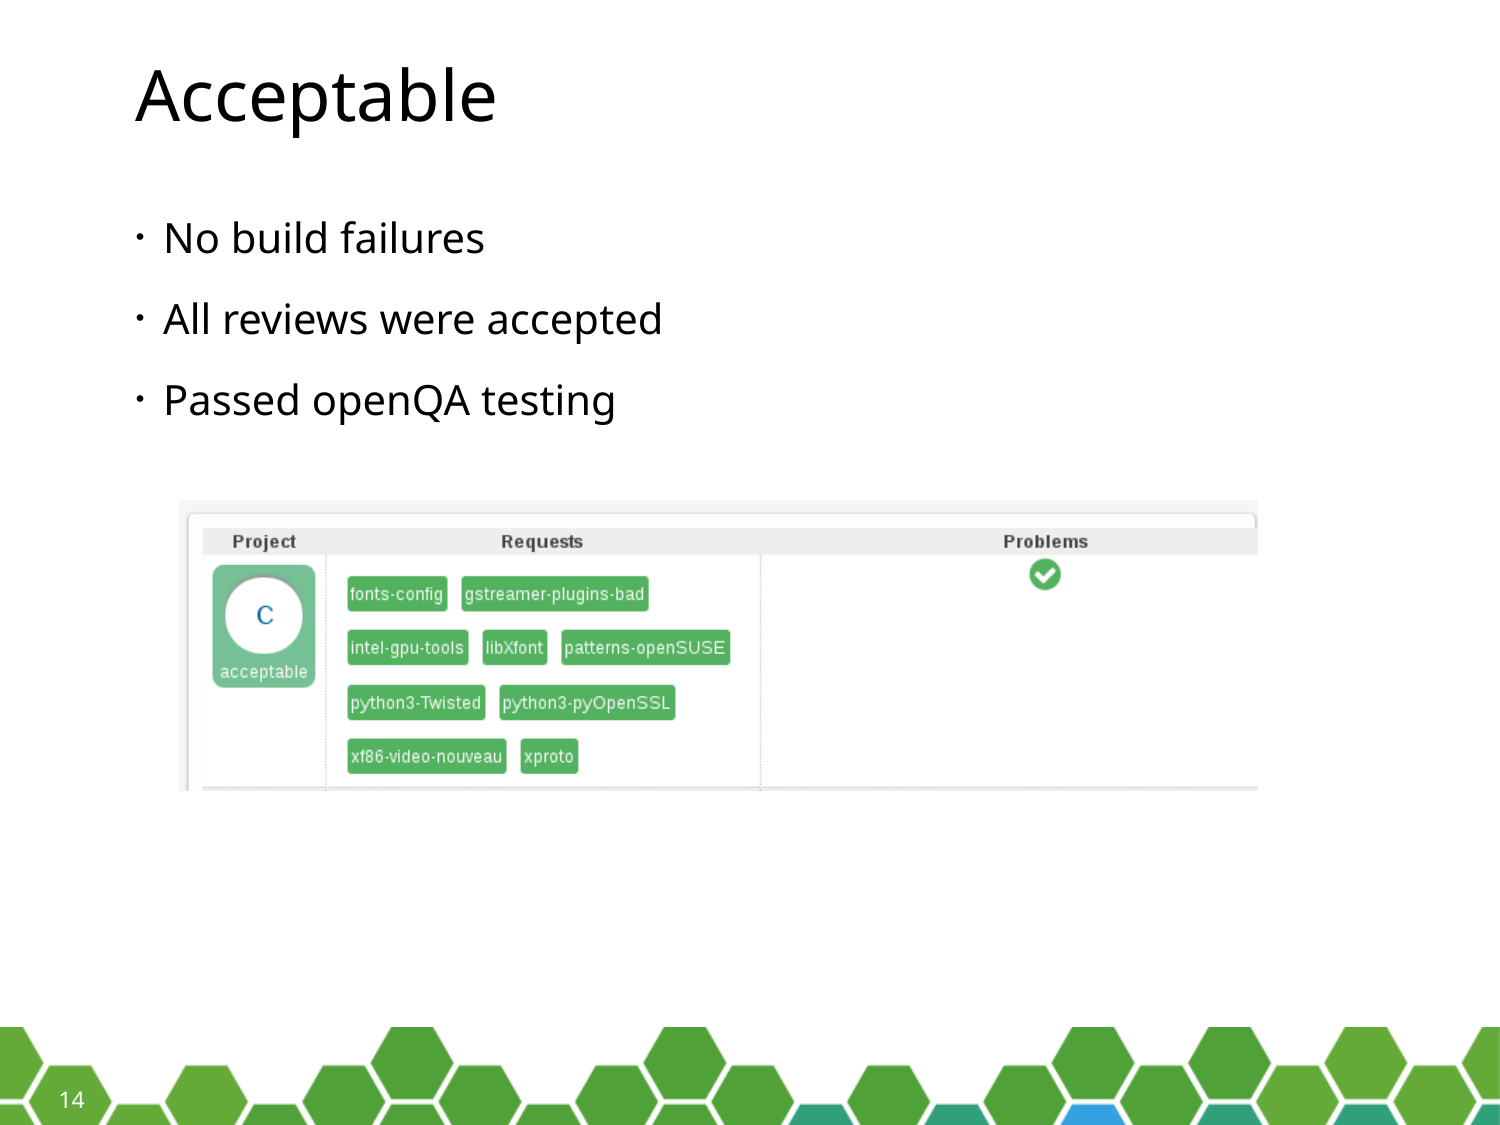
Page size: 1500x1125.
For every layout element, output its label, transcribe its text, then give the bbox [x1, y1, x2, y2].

title Acceptable [135, 12, 1372, 175]
picture [0, 1027, 1500, 1125]
picture [179, 500, 1258, 791]
list No build failures All reviews were accepted Passed openQA testing [135, 208, 1372, 862]
